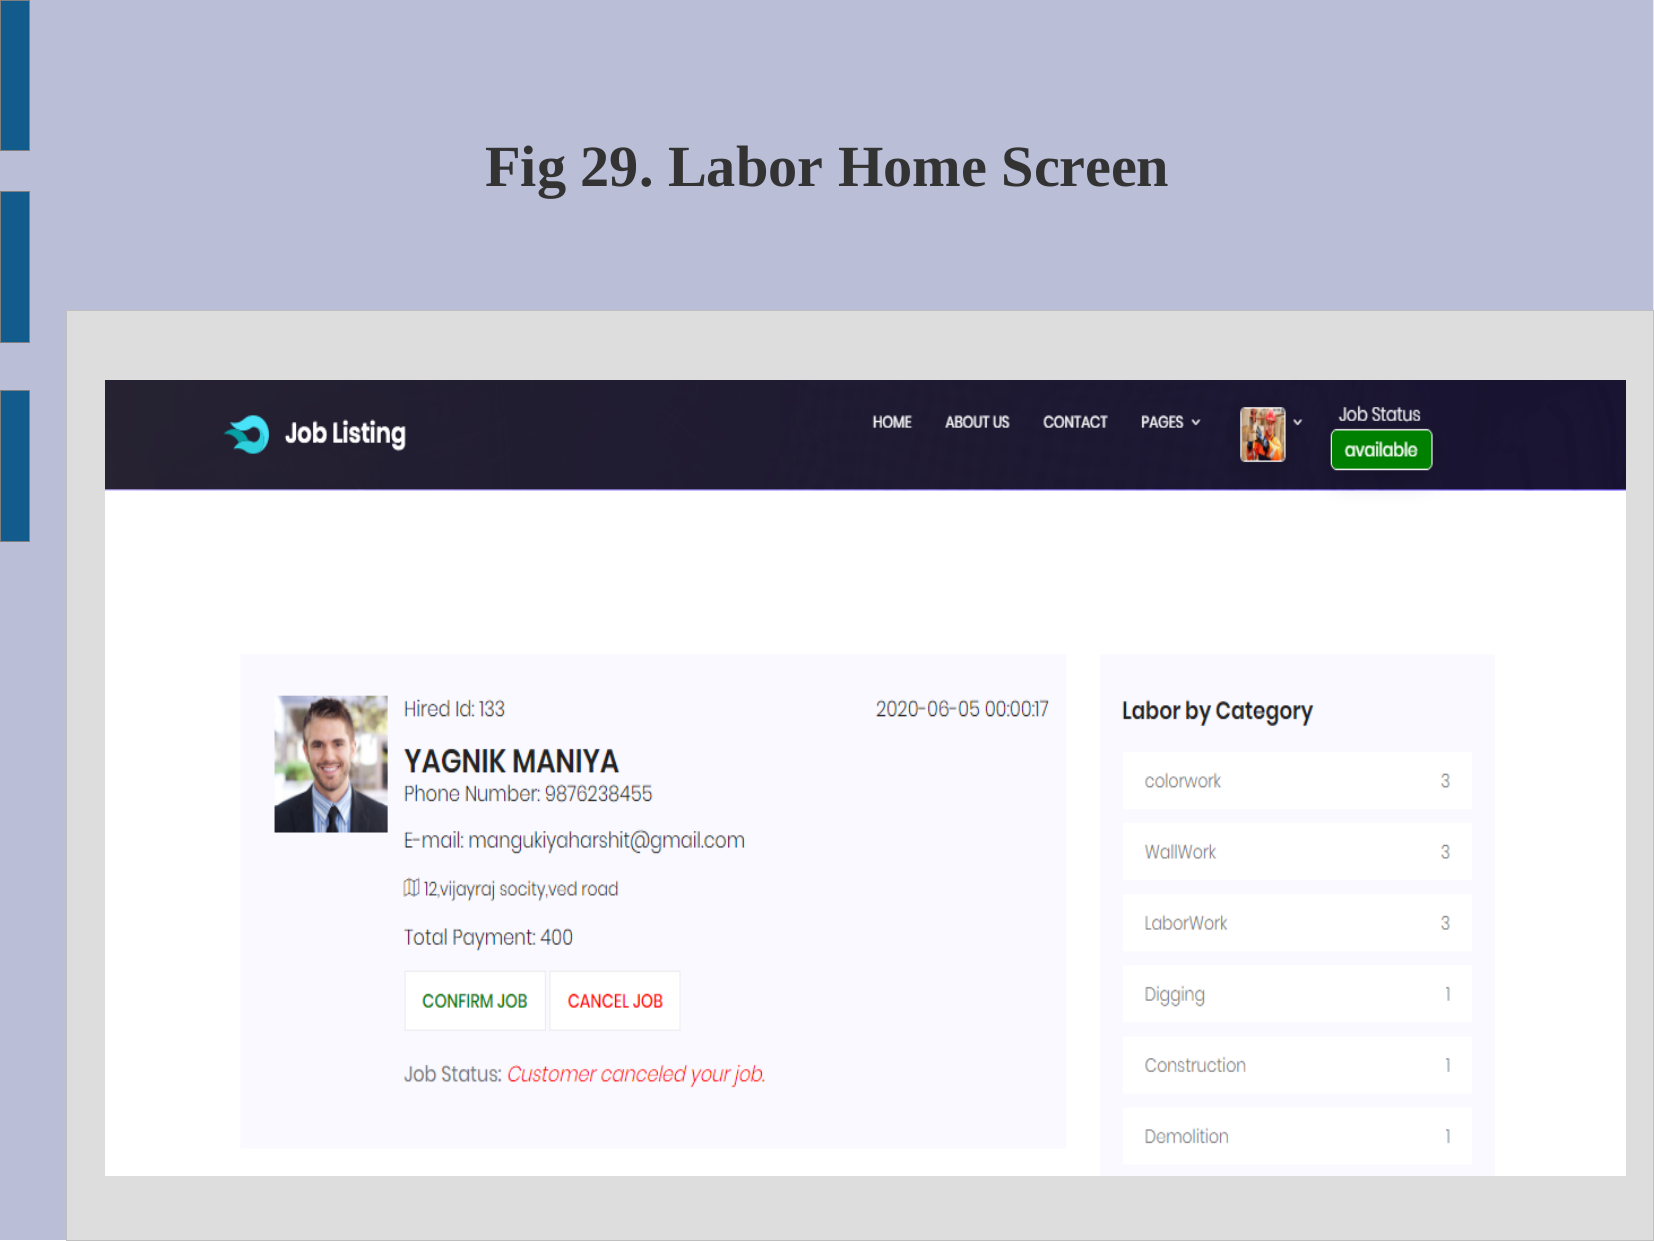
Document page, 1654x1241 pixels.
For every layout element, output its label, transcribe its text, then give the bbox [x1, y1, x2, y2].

title Fig 29. Labor Home Screen [121, 62, 1534, 271]
picture [105, 380, 1626, 1176]
